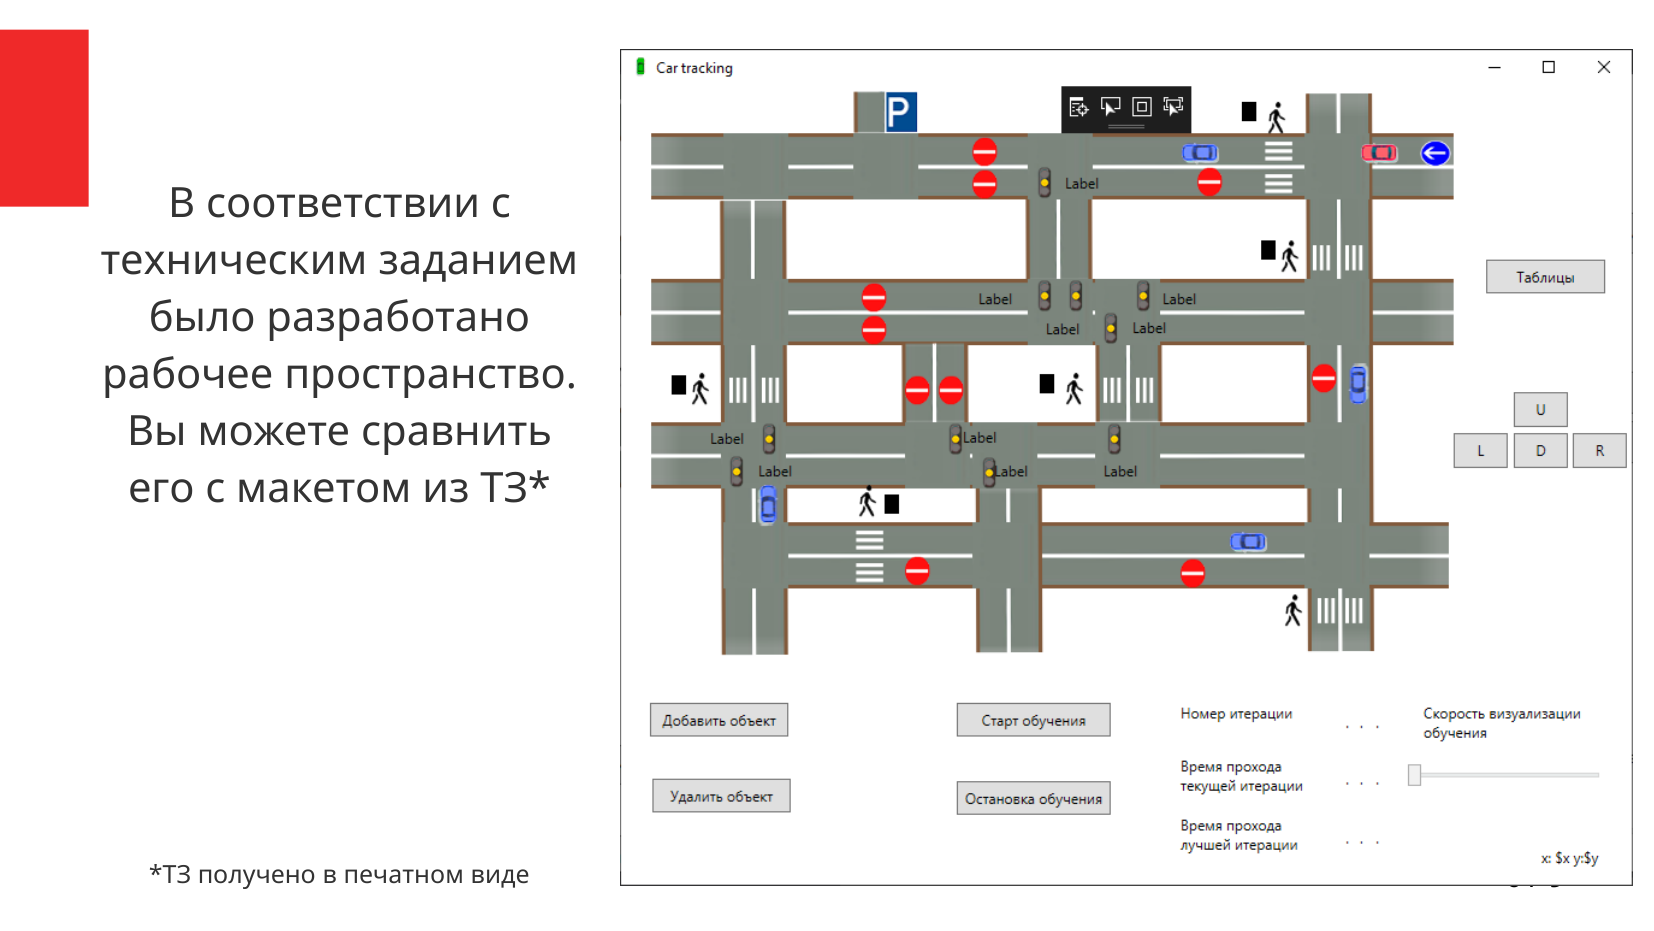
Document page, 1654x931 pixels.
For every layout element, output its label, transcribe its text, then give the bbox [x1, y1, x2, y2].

picture [620, 49, 1633, 886]
title В соответствии с техническим заданием было разработано рабочее пространство. Вы можете сравнить его с макетом из ТЗ* *ТЗ получено в печатном виде [88, 206, 591, 857]
